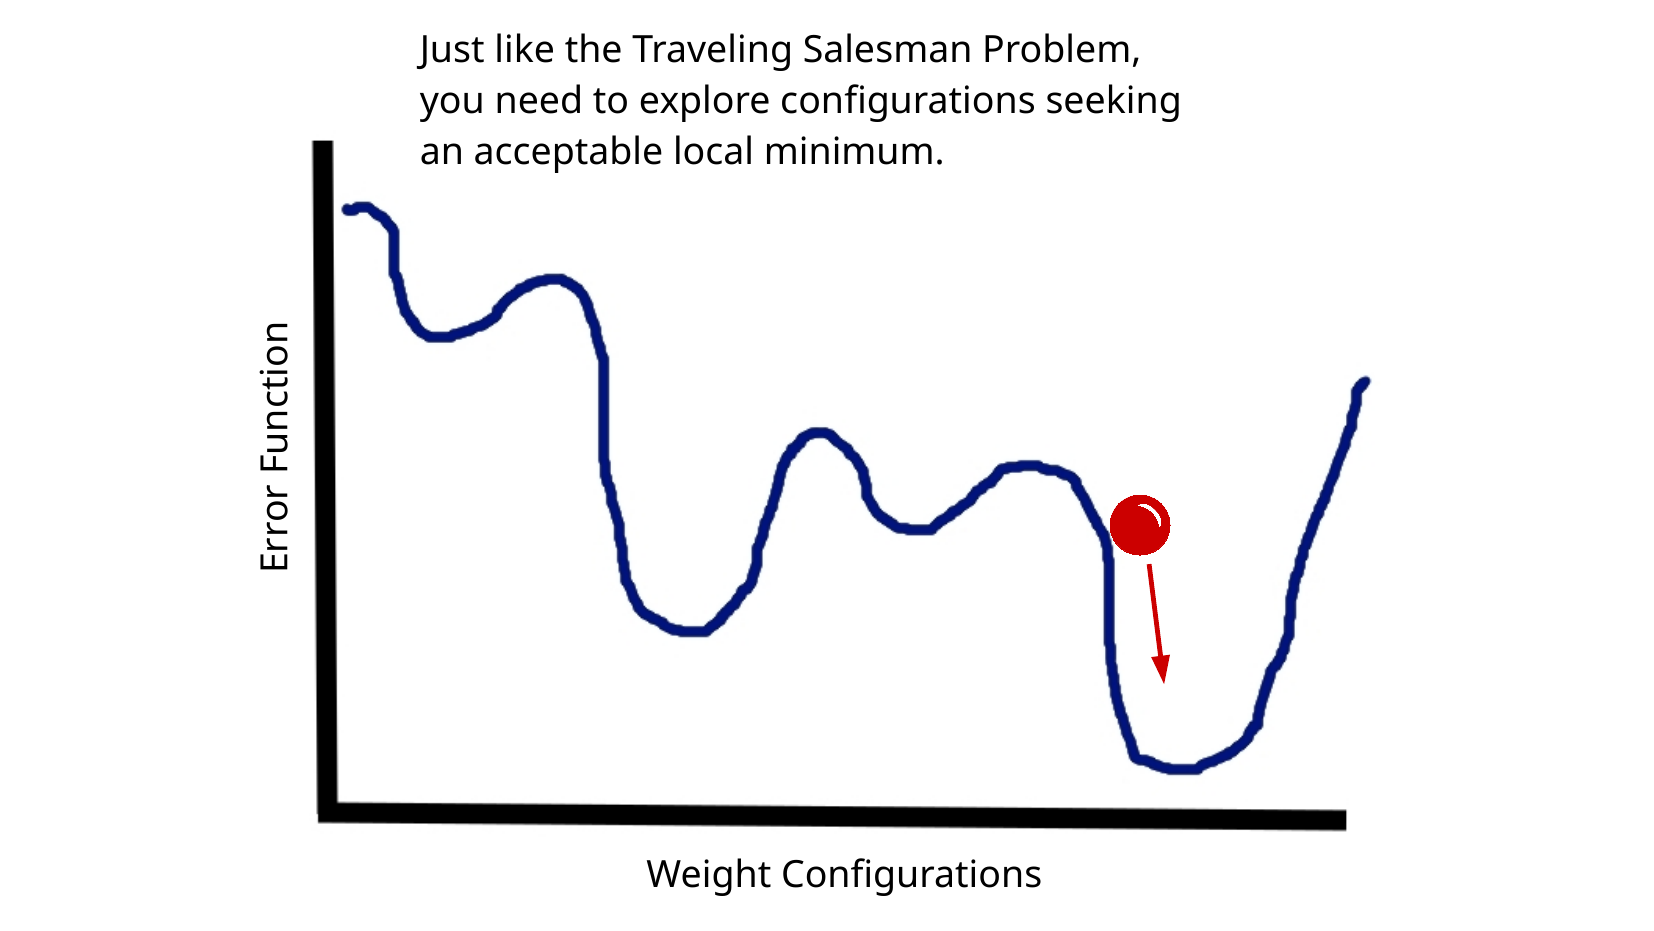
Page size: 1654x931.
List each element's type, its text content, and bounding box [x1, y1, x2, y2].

picture [298, 119, 1381, 841]
text_box [866, 336, 1381, 446]
text_box [1110, 495, 1171, 556]
text_box Weight Configurations [631, 840, 1078, 903]
text_box Just like the Traveling Salesman Problem, you need to explore configurations seeking an acceptable local minimum. [405, 15, 1516, 172]
text_box Error Function [240, 296, 303, 589]
